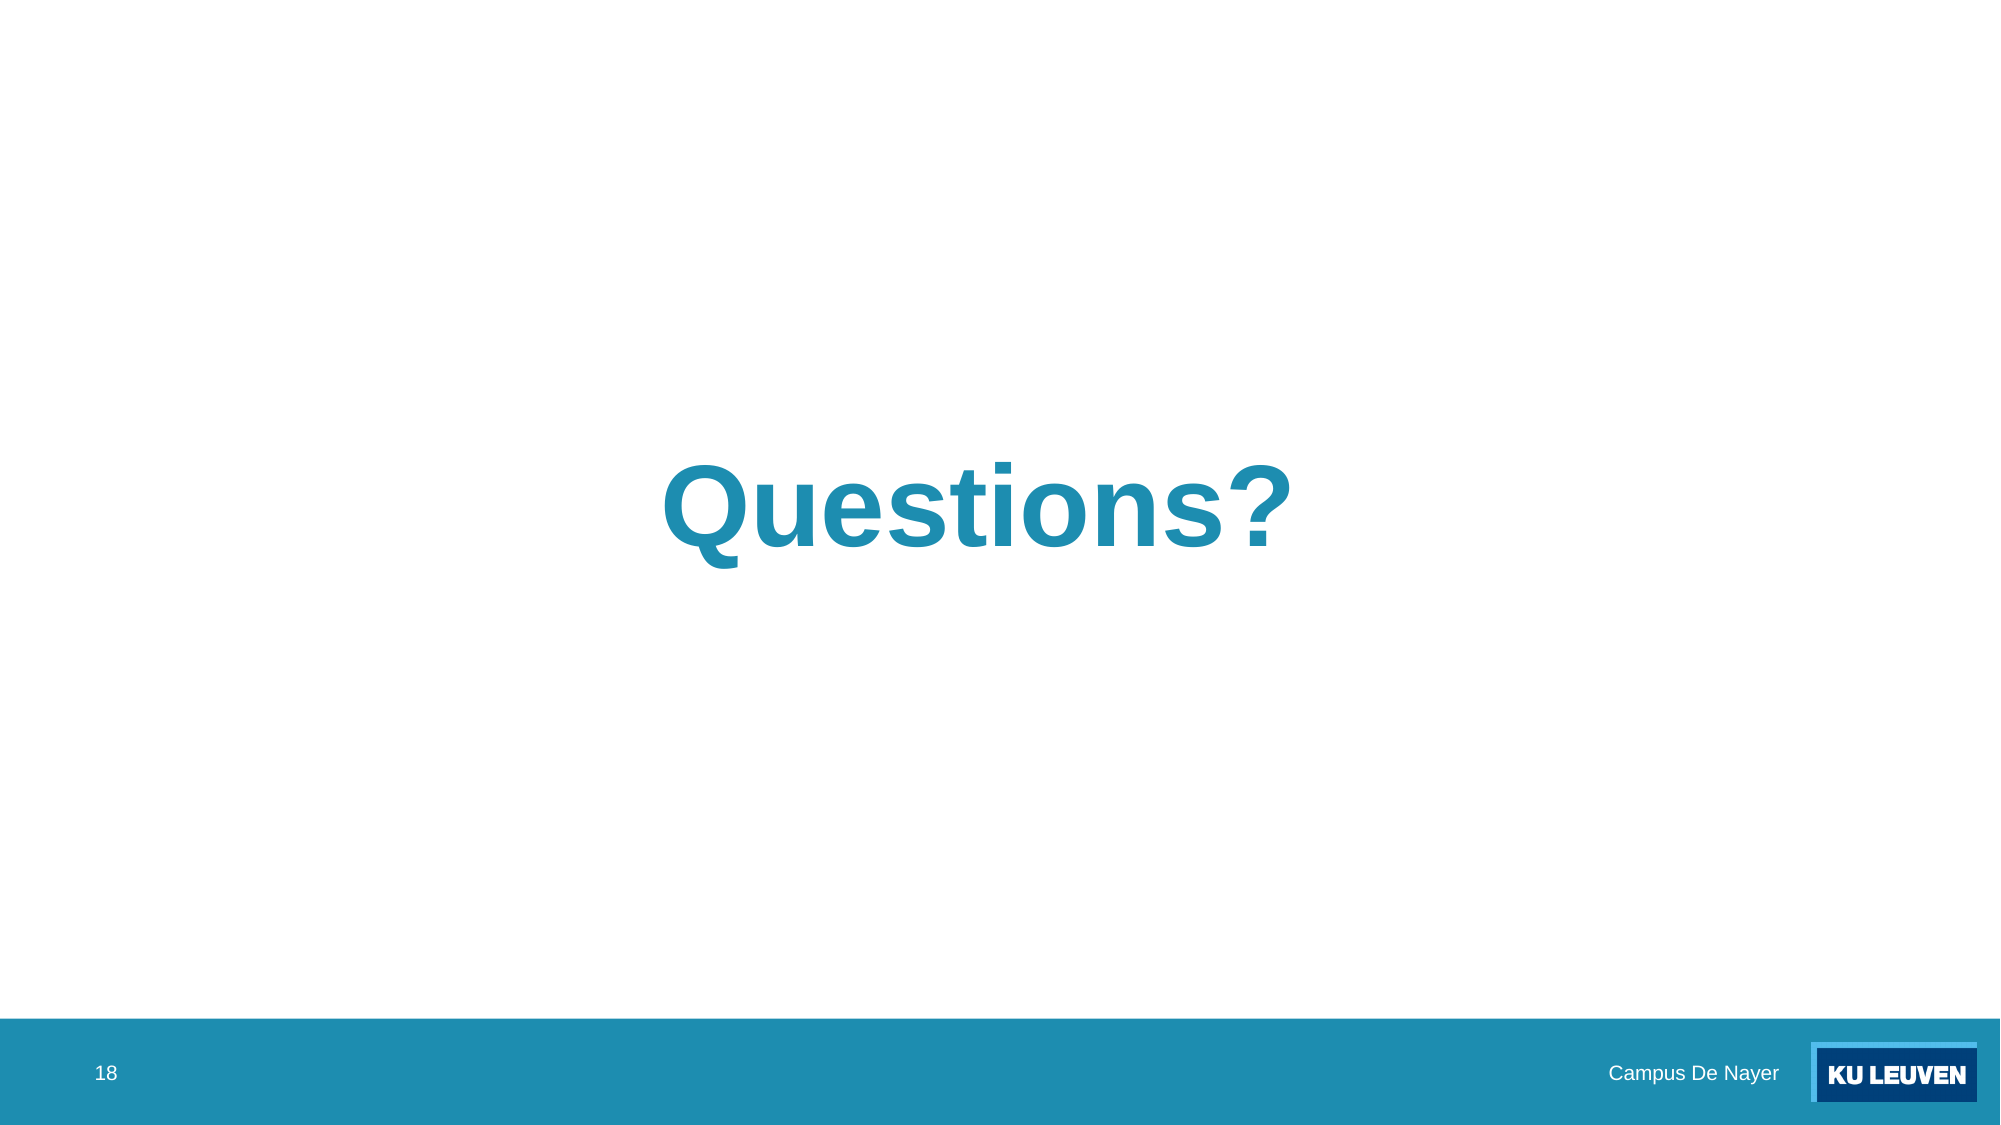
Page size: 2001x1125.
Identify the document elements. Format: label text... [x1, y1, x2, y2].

picture [1811, 1042, 1977, 1102]
title Questions? [660, 430, 2000, 571]
